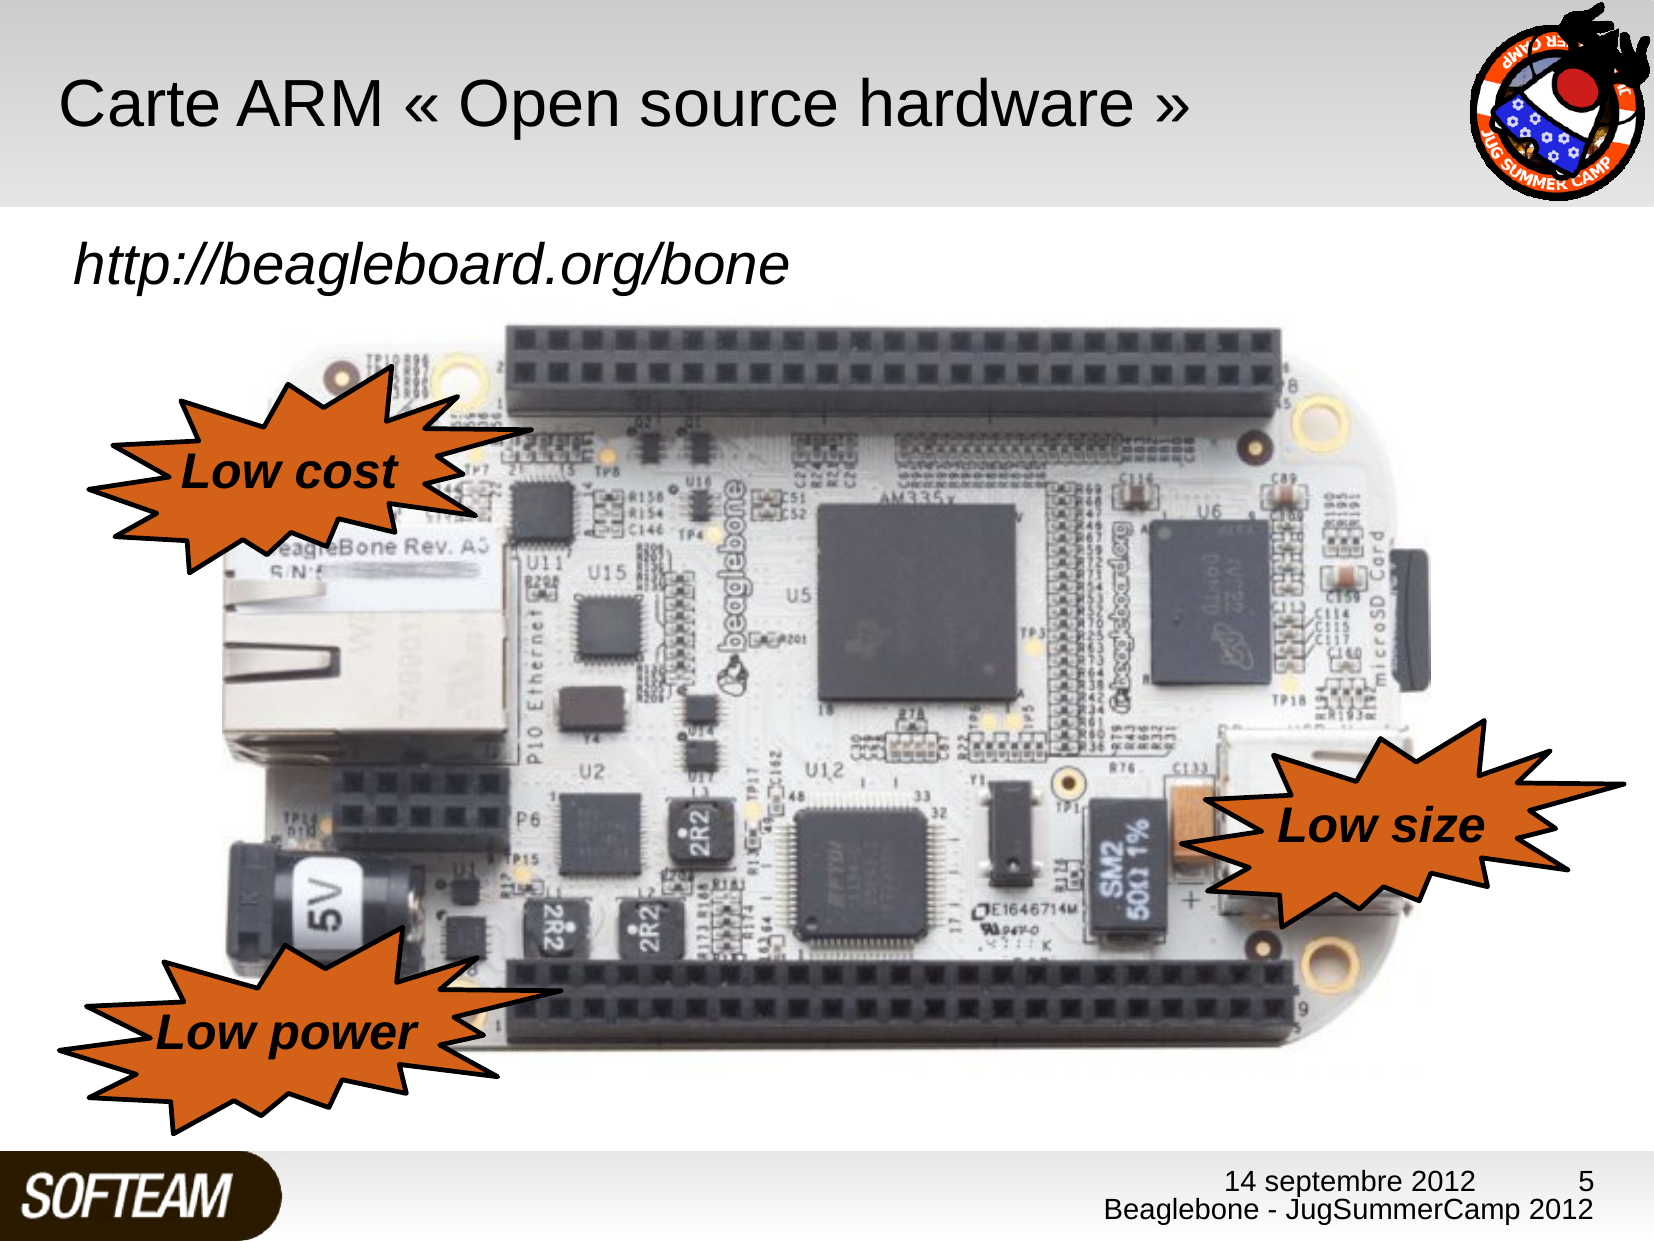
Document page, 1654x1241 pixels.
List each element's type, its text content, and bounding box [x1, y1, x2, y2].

picture [0, 1151, 286, 1241]
title Carte ARM « Open source hardware » [59, 29, 1359, 178]
picture [400, 1065, 475, 1075]
text_box Low cost [88, 366, 532, 573]
text_box Low power [59, 927, 562, 1134]
picture [1465, 0, 1654, 207]
text_box Low size [1181, 720, 1625, 928]
picture [222, 303, 1431, 1075]
text_box http://beagleboard.org/bone [59, 224, 827, 305]
